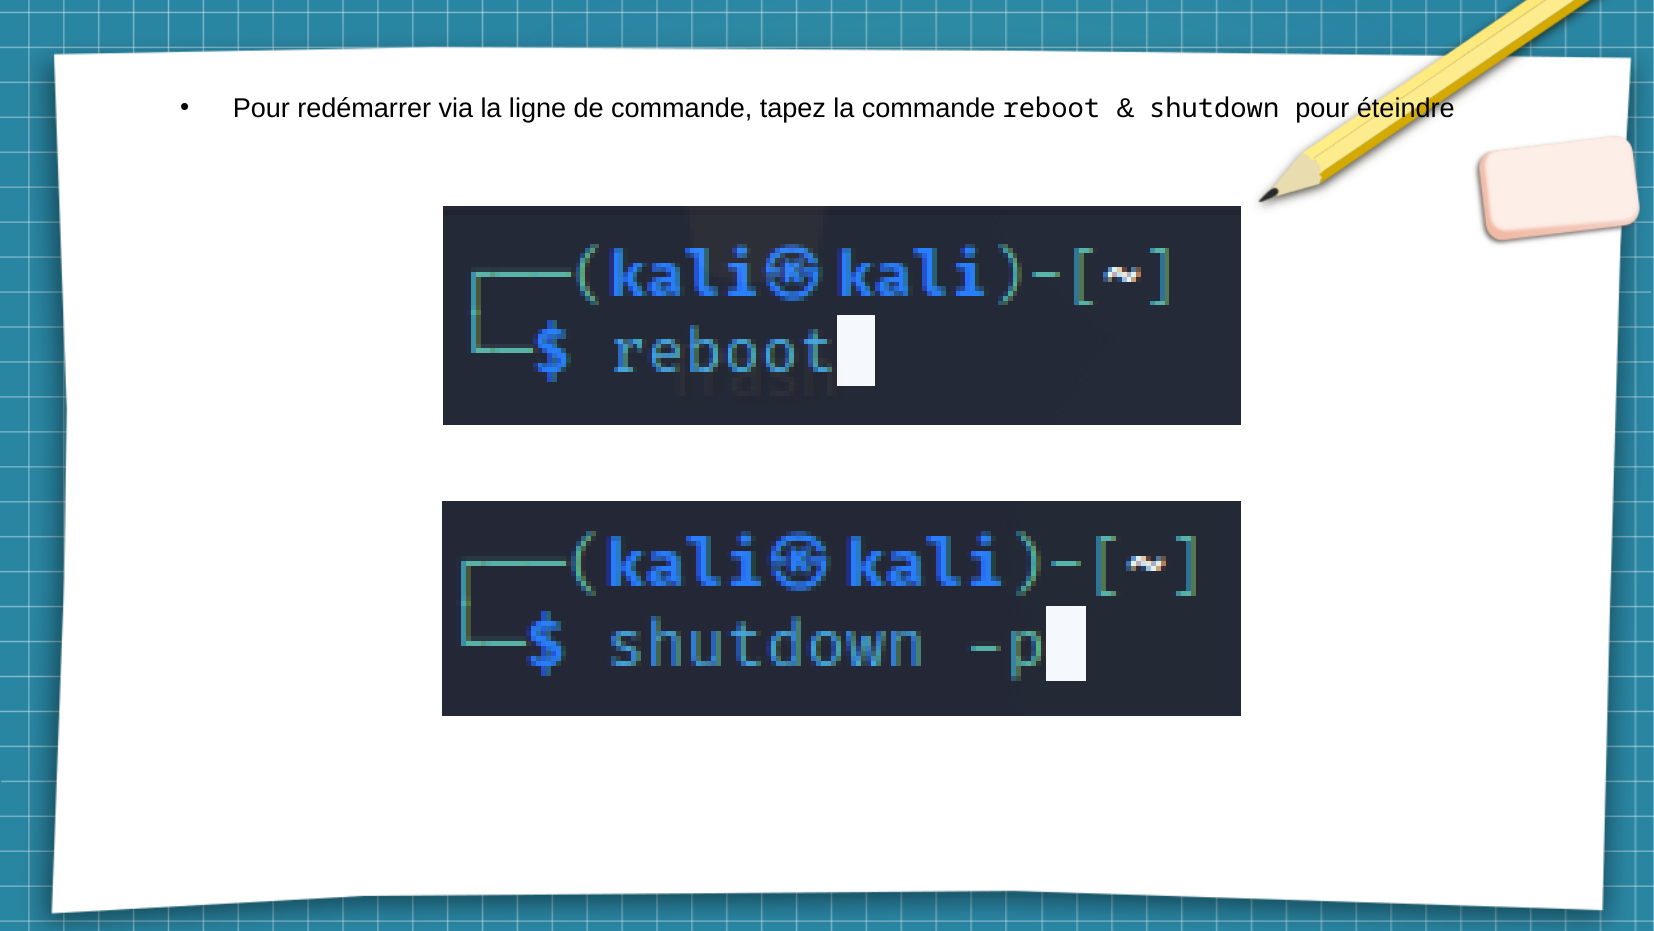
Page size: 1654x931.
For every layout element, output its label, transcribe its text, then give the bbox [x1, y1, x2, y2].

picture [0, 0, 1654, 931]
title Pour redémarrer via la ligne de commande, tapez la commande reboot & shutdown pour éteindre [59, 66, 1565, 148]
